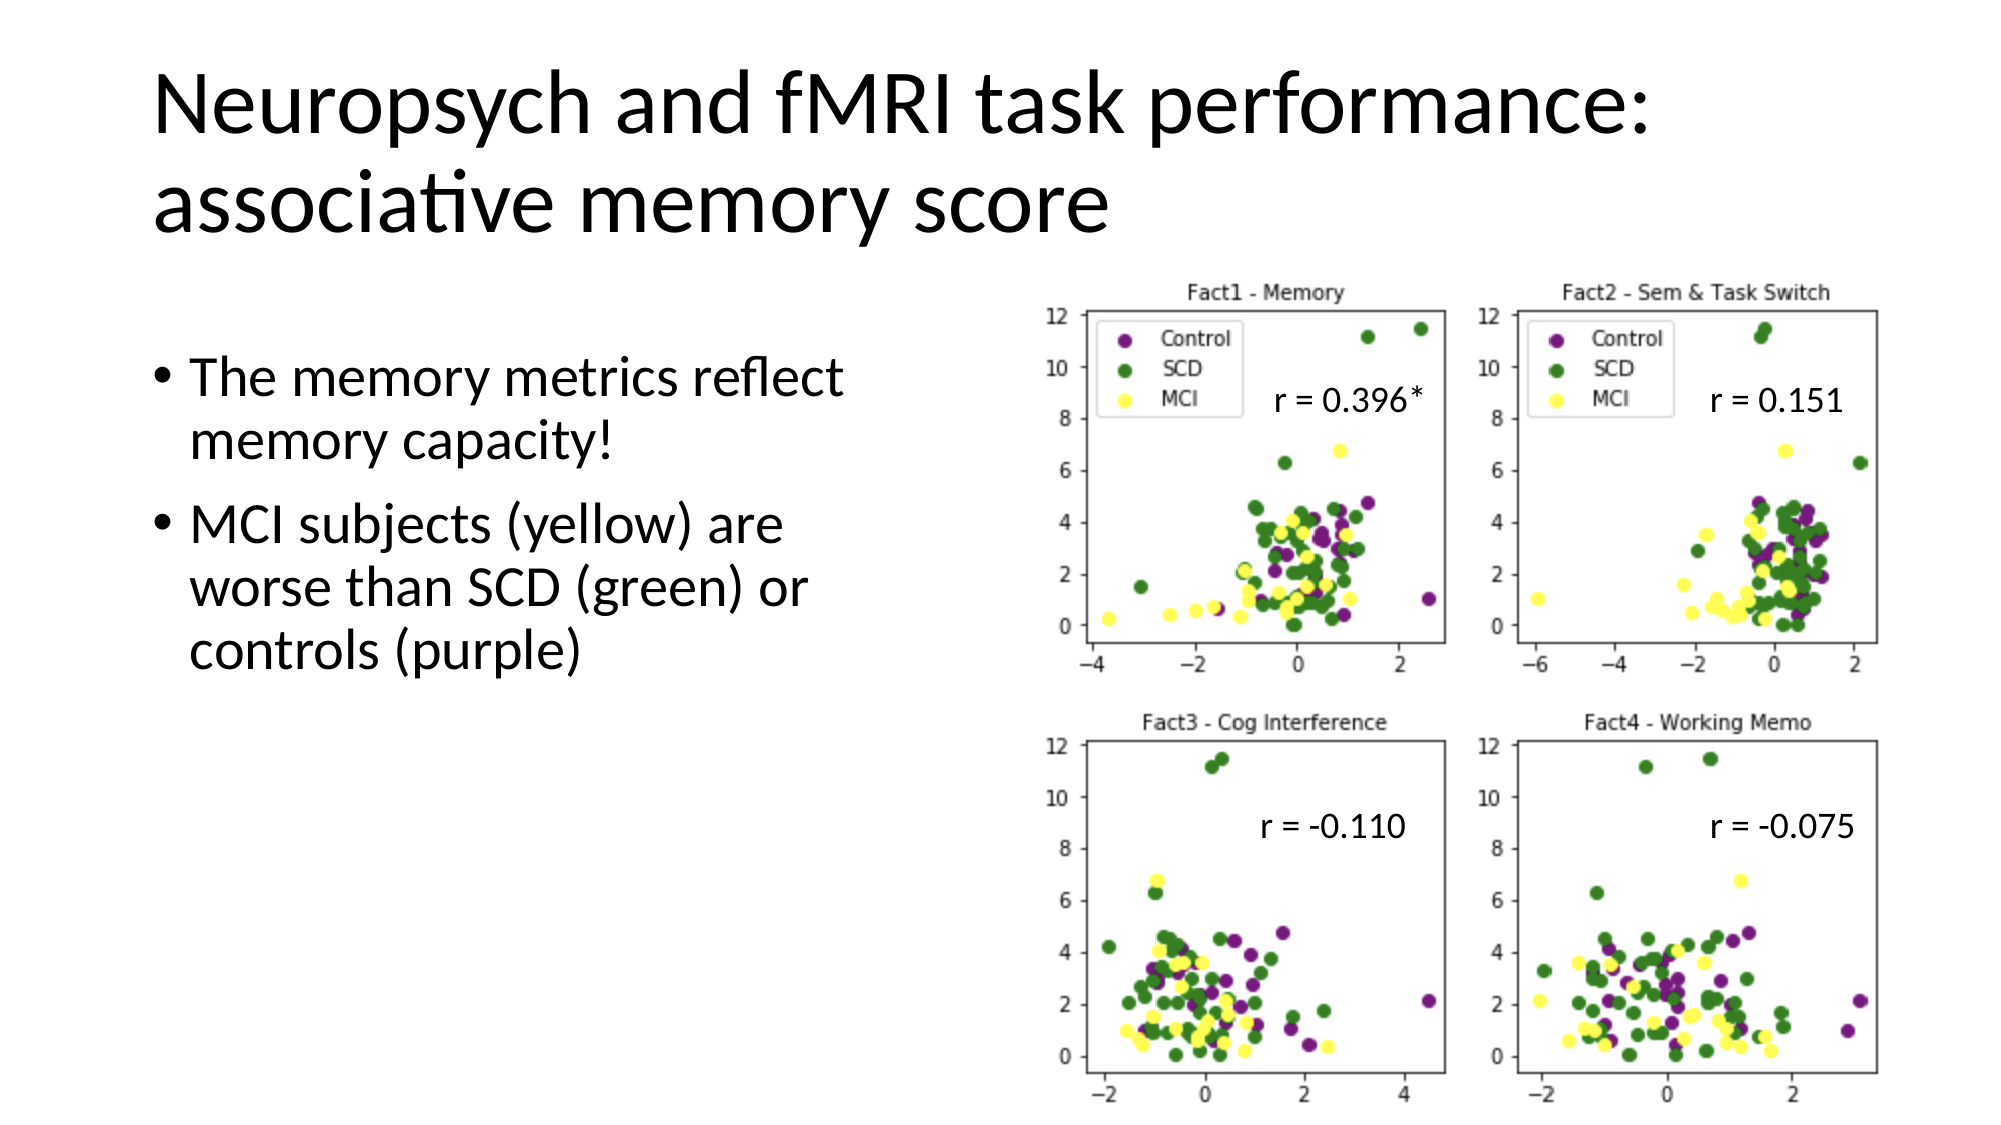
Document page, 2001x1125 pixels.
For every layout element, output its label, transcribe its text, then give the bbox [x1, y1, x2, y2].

title Neuropsych and fMRI task performance: associative memory score [137, 31, 1863, 276]
text_box r = 0.396* [1258, 367, 1486, 428]
text_box r = -0.110 [1245, 794, 1473, 855]
picture [999, 264, 1945, 1125]
text_box r = 0.151 [1694, 367, 1922, 428]
text_box r = -0.075 [1694, 794, 1922, 855]
list The memory metrics reflect memory capacity! MCI subjects (yellow) are worse than SCD (green) or controls (purple) [137, 339, 864, 1053]
